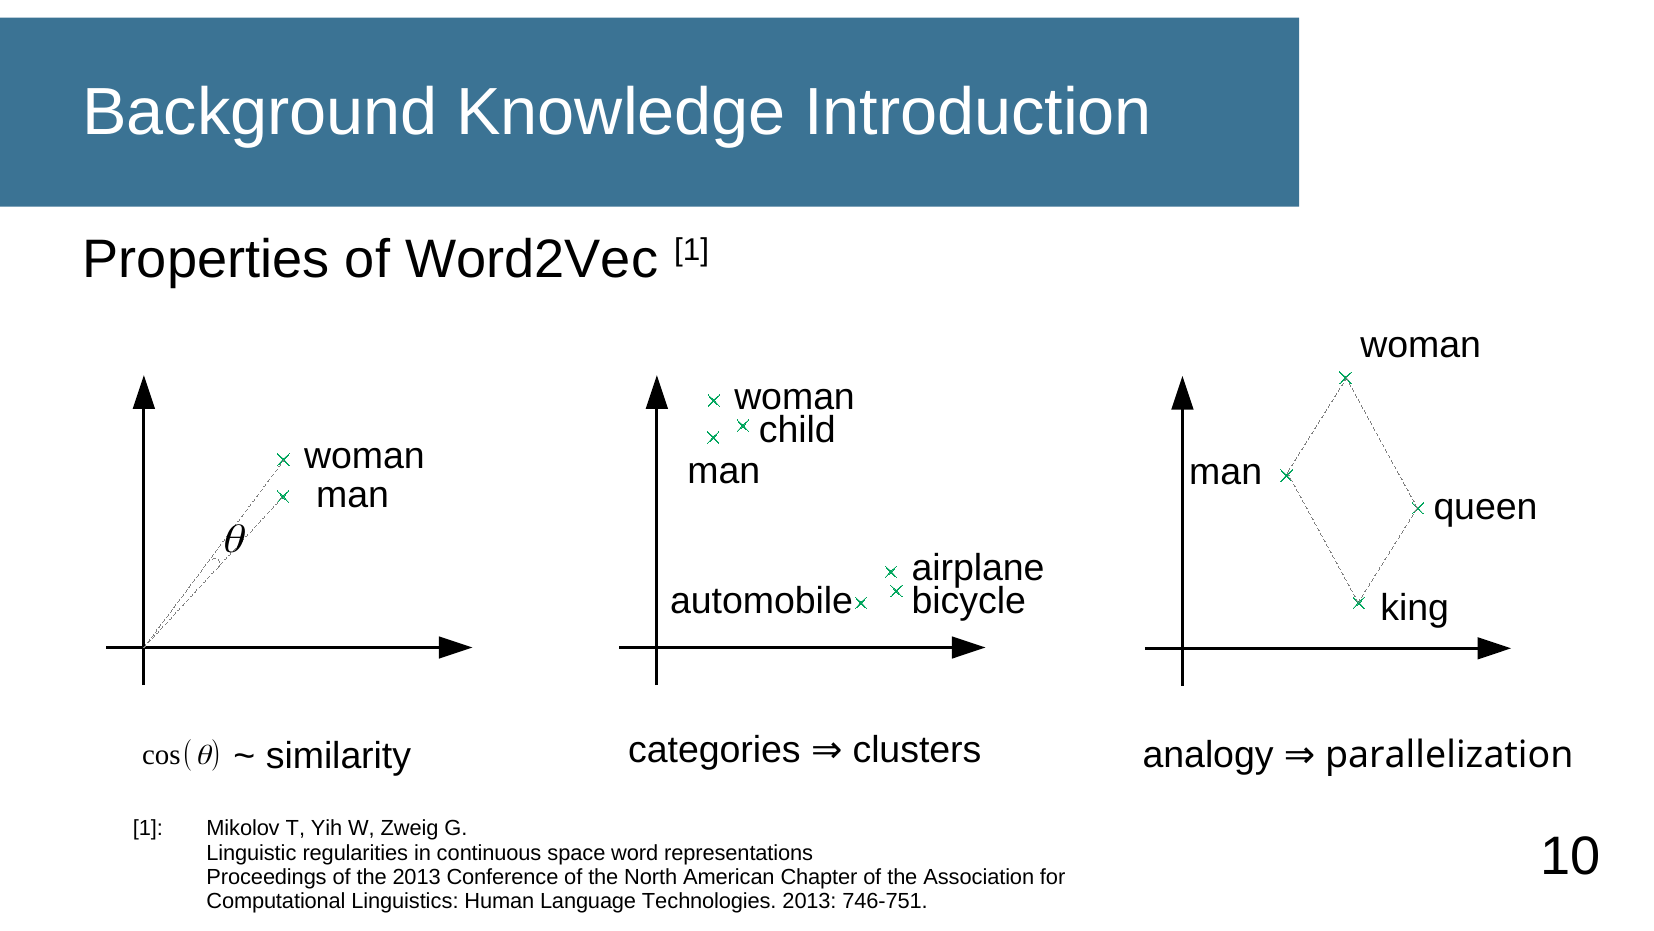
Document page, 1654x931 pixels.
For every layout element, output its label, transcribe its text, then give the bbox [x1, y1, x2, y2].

text_box [1353, 597, 1365, 609]
list Properties of Word2Vec [1] [82, 224, 1571, 764]
text_box king [1365, 579, 1516, 640]
text_box [890, 585, 896, 597]
chart [214, 522, 249, 556]
text_box analogy ⇒ parallelization [1127, 726, 1598, 787]
text_box [1]: Mikolov T, Yih W, Zweig G. Linguistic regularities in continuous space word representations Proceedings of the 2013 Conference of the North American Chapter of the Association for Computational Linguistics: Human Language Technologies. 2013: 746-751. [118, 809, 1082, 924]
text_box child [744, 401, 851, 462]
text_box [1339, 371, 1352, 384]
text_box [1280, 469, 1293, 482]
text_box [885, 566, 896, 578]
text_box [277, 453, 289, 466]
text_box categories ⇒ clusters [613, 722, 1002, 783]
text_box bicycle [896, 573, 1041, 633]
text_box airplane [896, 539, 1060, 600]
text_box [277, 490, 289, 503]
text_box queen [1418, 479, 1553, 539]
text_box man [301, 466, 404, 527]
text_box woman [719, 368, 870, 429]
title Background Knowledge Introduction [82, 35, 1234, 189]
text_box automobile [655, 572, 868, 633]
text_box [737, 419, 744, 432]
text_box ~ similarity [218, 728, 427, 788]
text_box woman [289, 427, 440, 488]
text_box man [672, 443, 775, 503]
chart [135, 738, 227, 774]
text_box man [1174, 443, 1277, 504]
text_box woman [1345, 316, 1496, 377]
text_box [707, 431, 719, 443]
text_box [708, 394, 719, 407]
